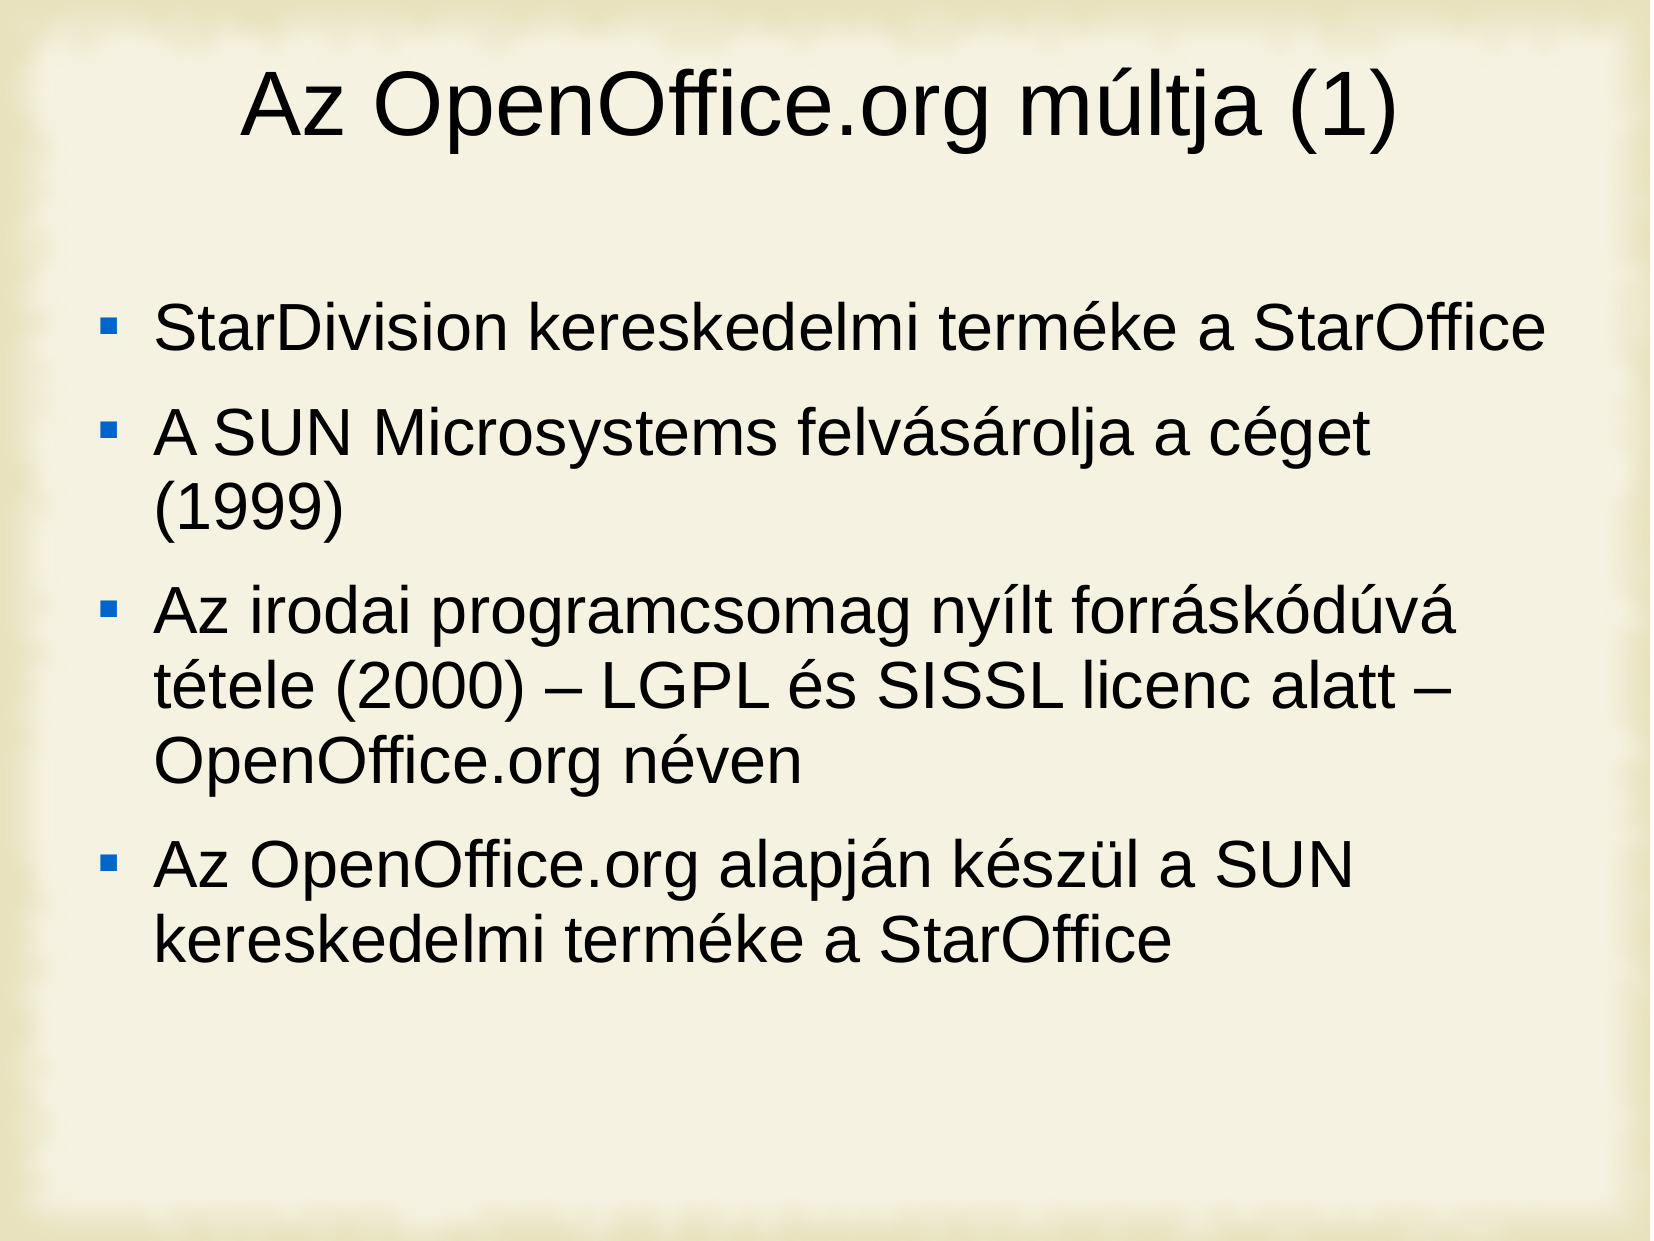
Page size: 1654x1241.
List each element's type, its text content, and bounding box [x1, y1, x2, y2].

title Az OpenOffice.org múltja (1) [76, 0, 1565, 208]
picture [0, 0, 1651, 1241]
list StarDivision kereskedelmi terméke a StarOffice A SUN Microsystems felvásárolja a céget (1999) Az irodai programcsomag nyílt forráskódúvá tétele (2000) – LGPL és SISSL licenc alatt – OpenOffice.org néven Az OpenOffice.org alapján készül a SUN kereskedelmi terméke a StarOffice [82, 290, 1571, 1094]
